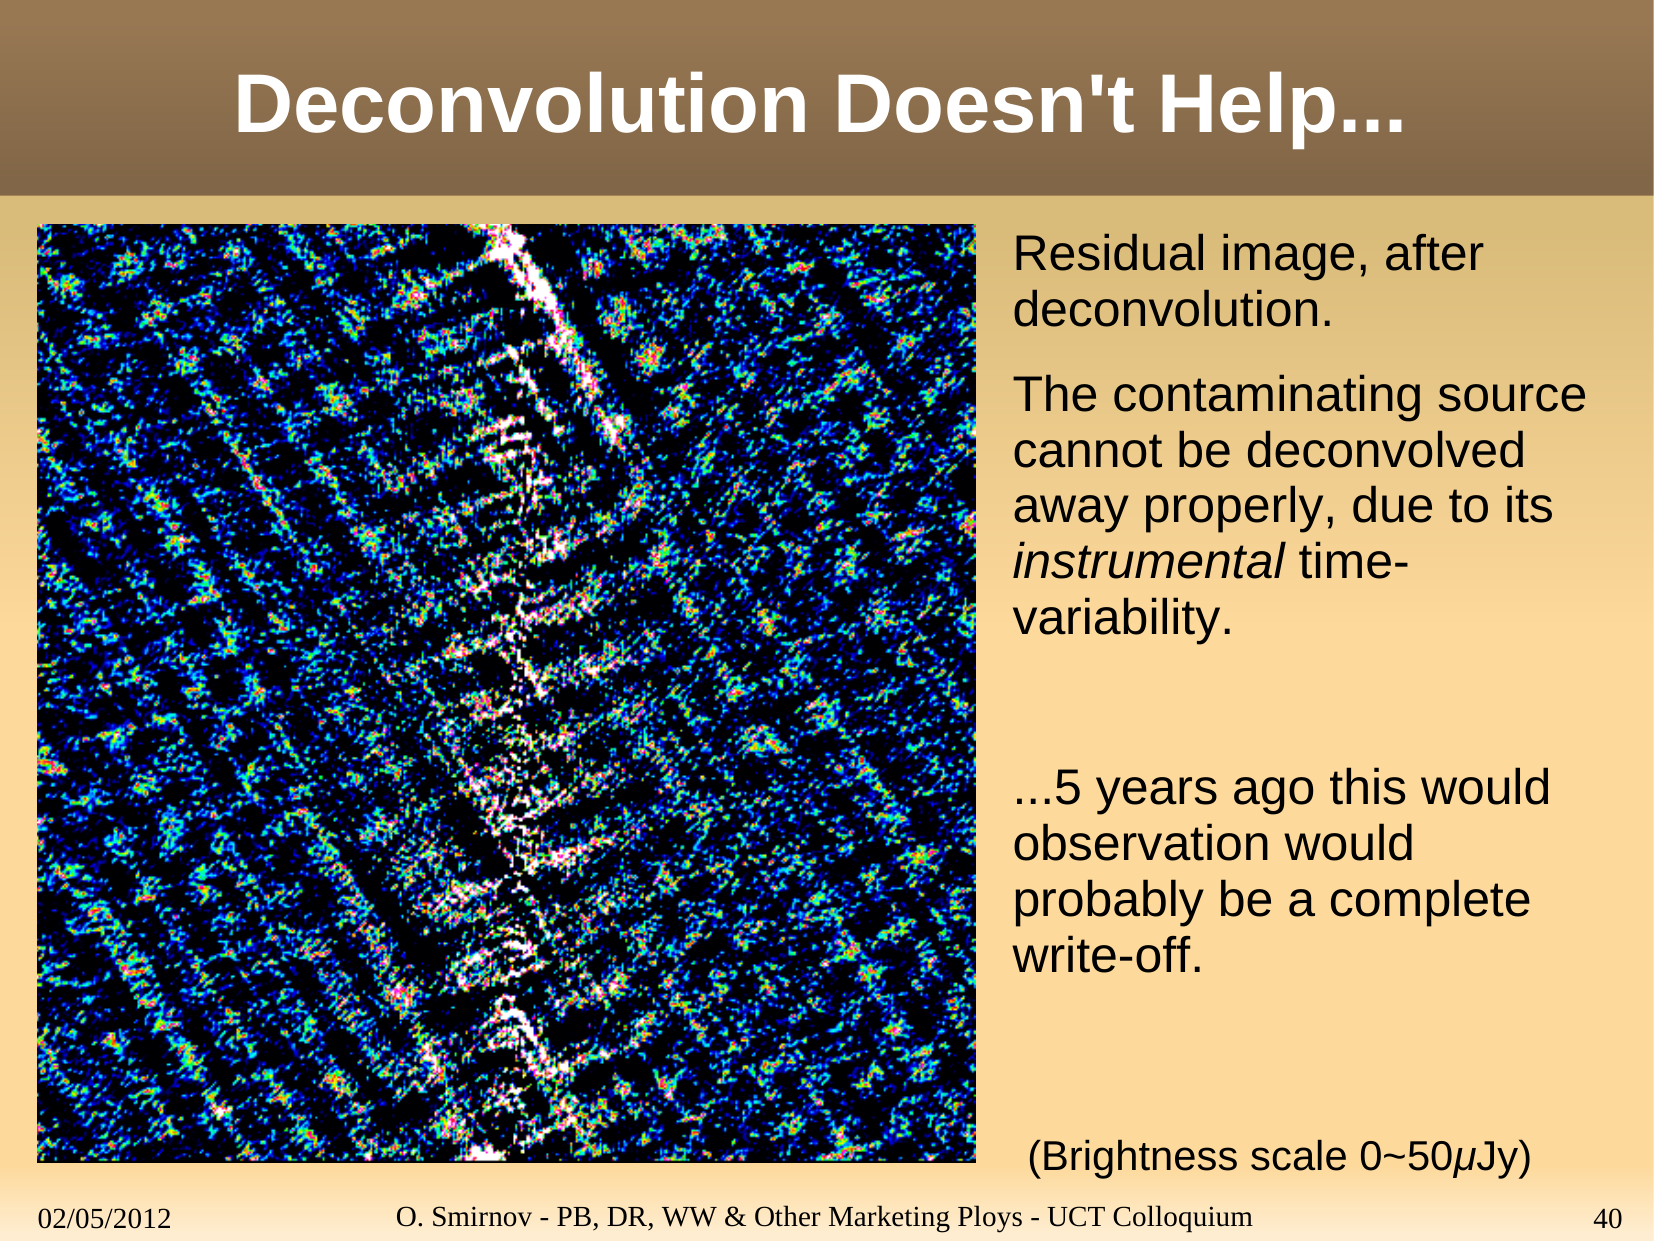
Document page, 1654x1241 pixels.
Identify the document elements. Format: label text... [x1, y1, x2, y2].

picture [0, 0, 1654, 1241]
text_box (Brightness scale 0~50μJy) [1012, 1125, 1654, 1187]
list Residual image, after deconvolution. The contaminating source cannot be deconvolved away properly, due to its instrumental time-variability. ...5 years ago this would observation would probably be a complete write-off. [1012, 225, 1601, 1104]
title Deconvolution Doesn't Help... [76, 7, 1565, 200]
